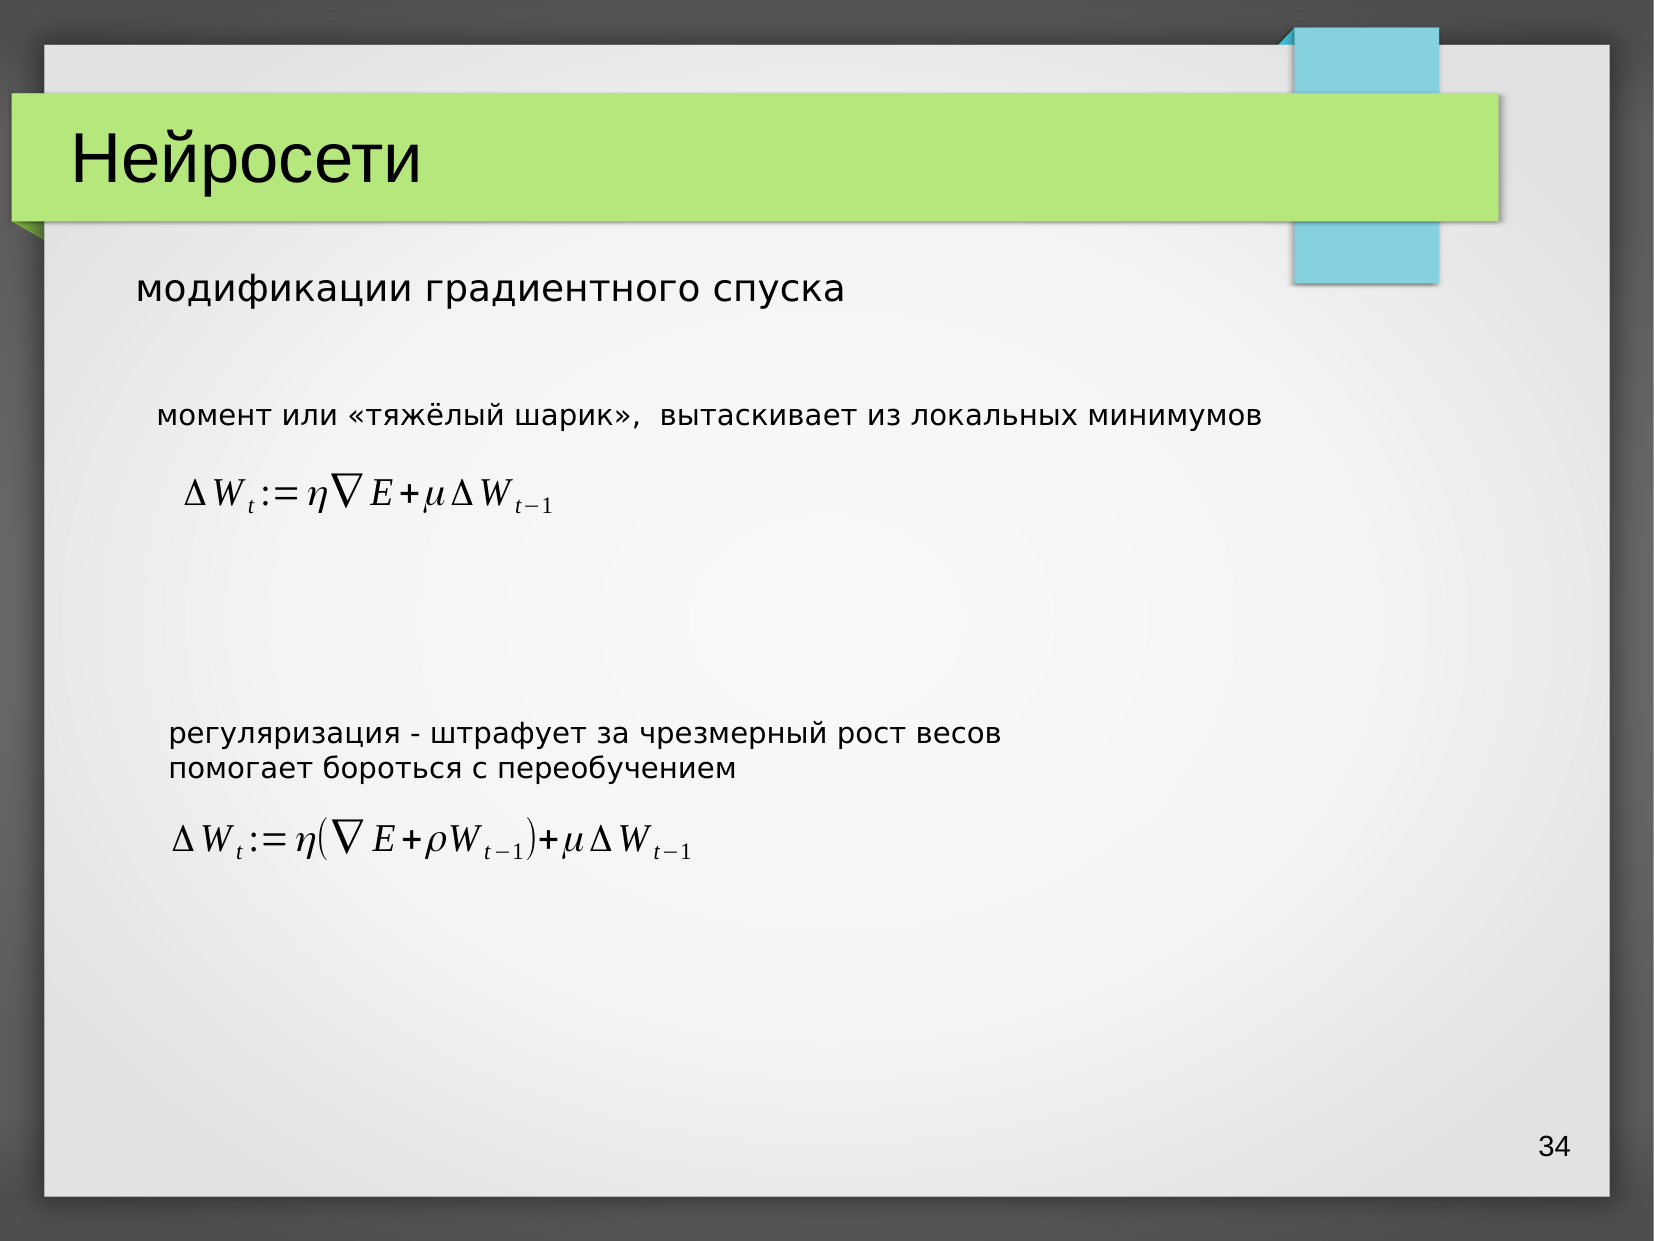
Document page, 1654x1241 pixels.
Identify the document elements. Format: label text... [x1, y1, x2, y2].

text_box момент или «тяжёлый шарик», вытаскивает из локальных минимумов [141, 390, 1489, 449]
title Нейросети [70, 118, 1205, 199]
chart [177, 472, 559, 522]
chart [165, 814, 698, 867]
picture [0, 0, 1654, 1241]
text_box регуляризация - штрафует за чрезмерный рост весов помогает бороться с переобучением [153, 709, 1158, 793]
text_box модификации градиентного спуска [120, 259, 993, 318]
